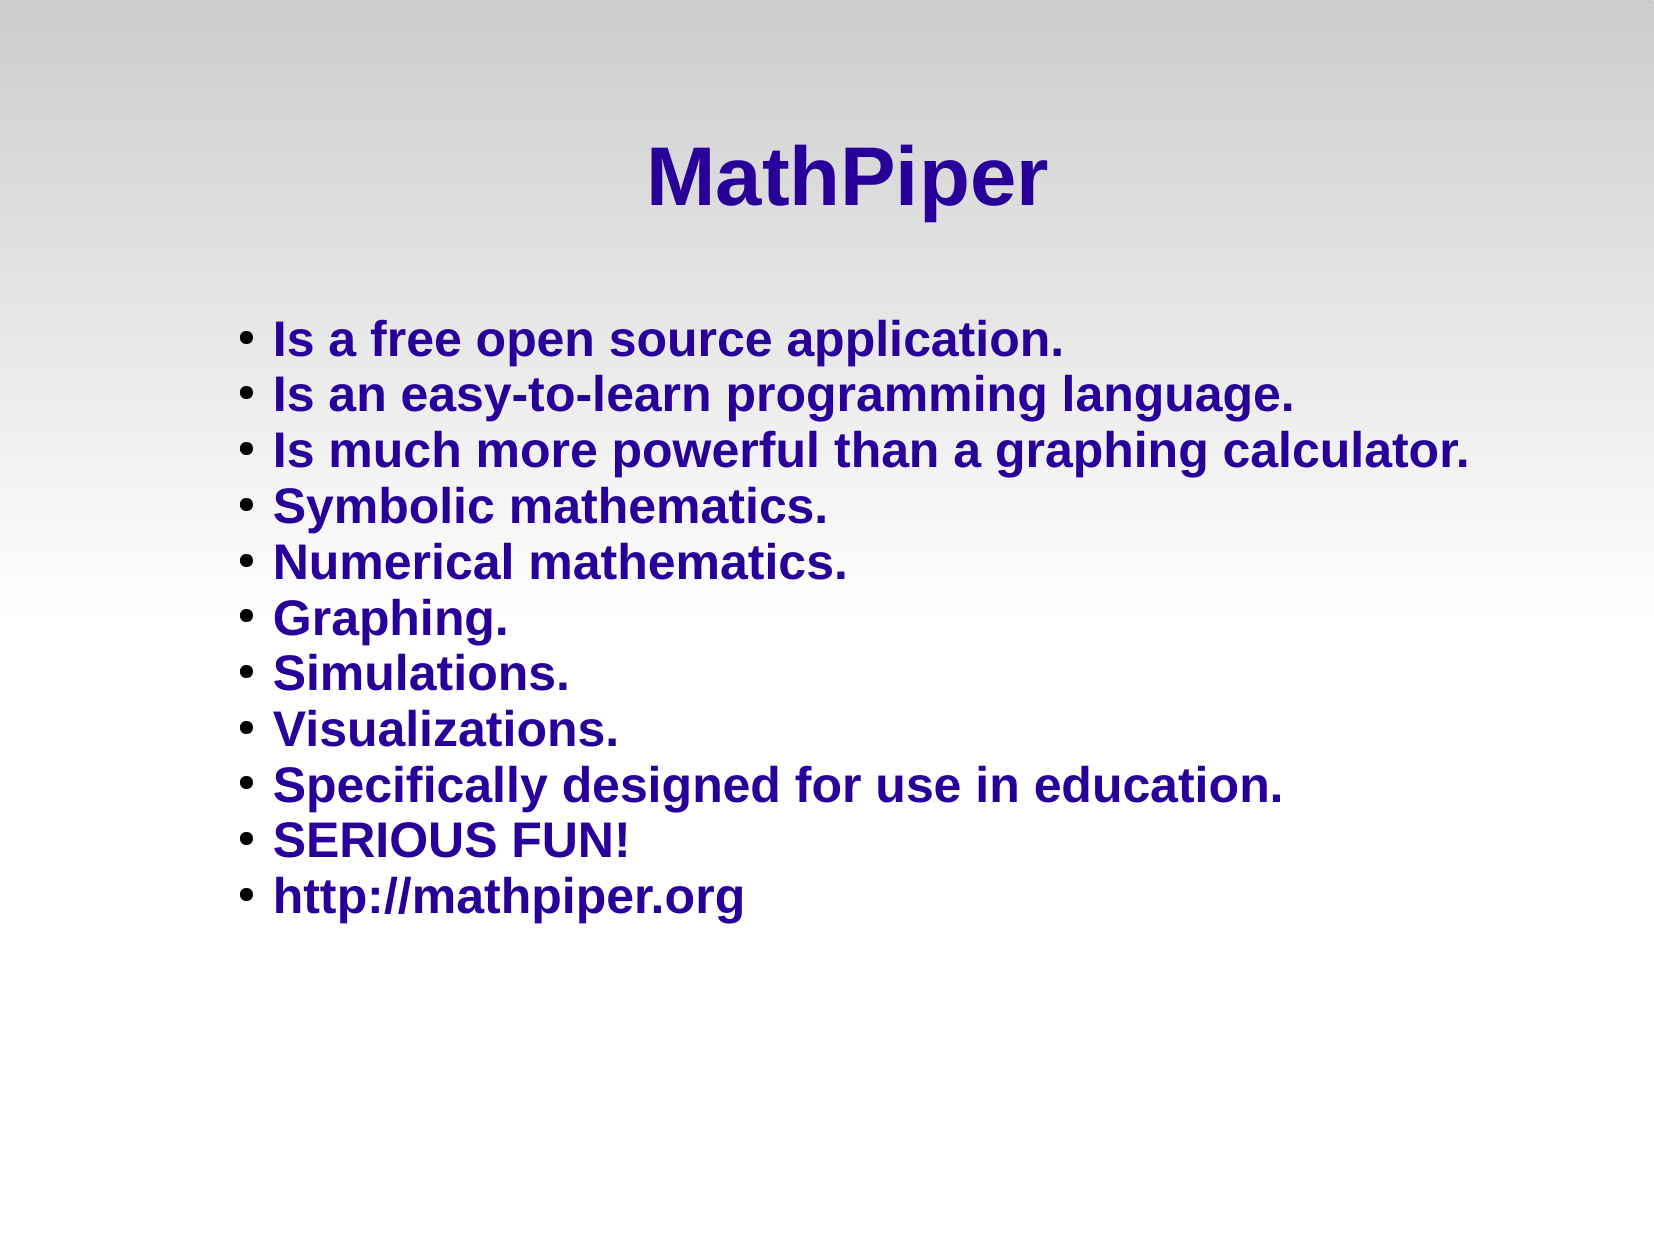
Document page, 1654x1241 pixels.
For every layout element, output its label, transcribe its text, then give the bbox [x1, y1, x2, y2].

text_box MathPiper [525, 123, 1155, 247]
text_box Is a free open source application. Is an easy-to-learn programming language. Is much more powerful than a graphing calculator. Symbolic mathematics. Numerical mathematics. Graphing. Simulations. Visualizations. Specifically designed for use in education. SERIOUS FUN! http://mathpiper.org [151, 303, 1496, 1028]
